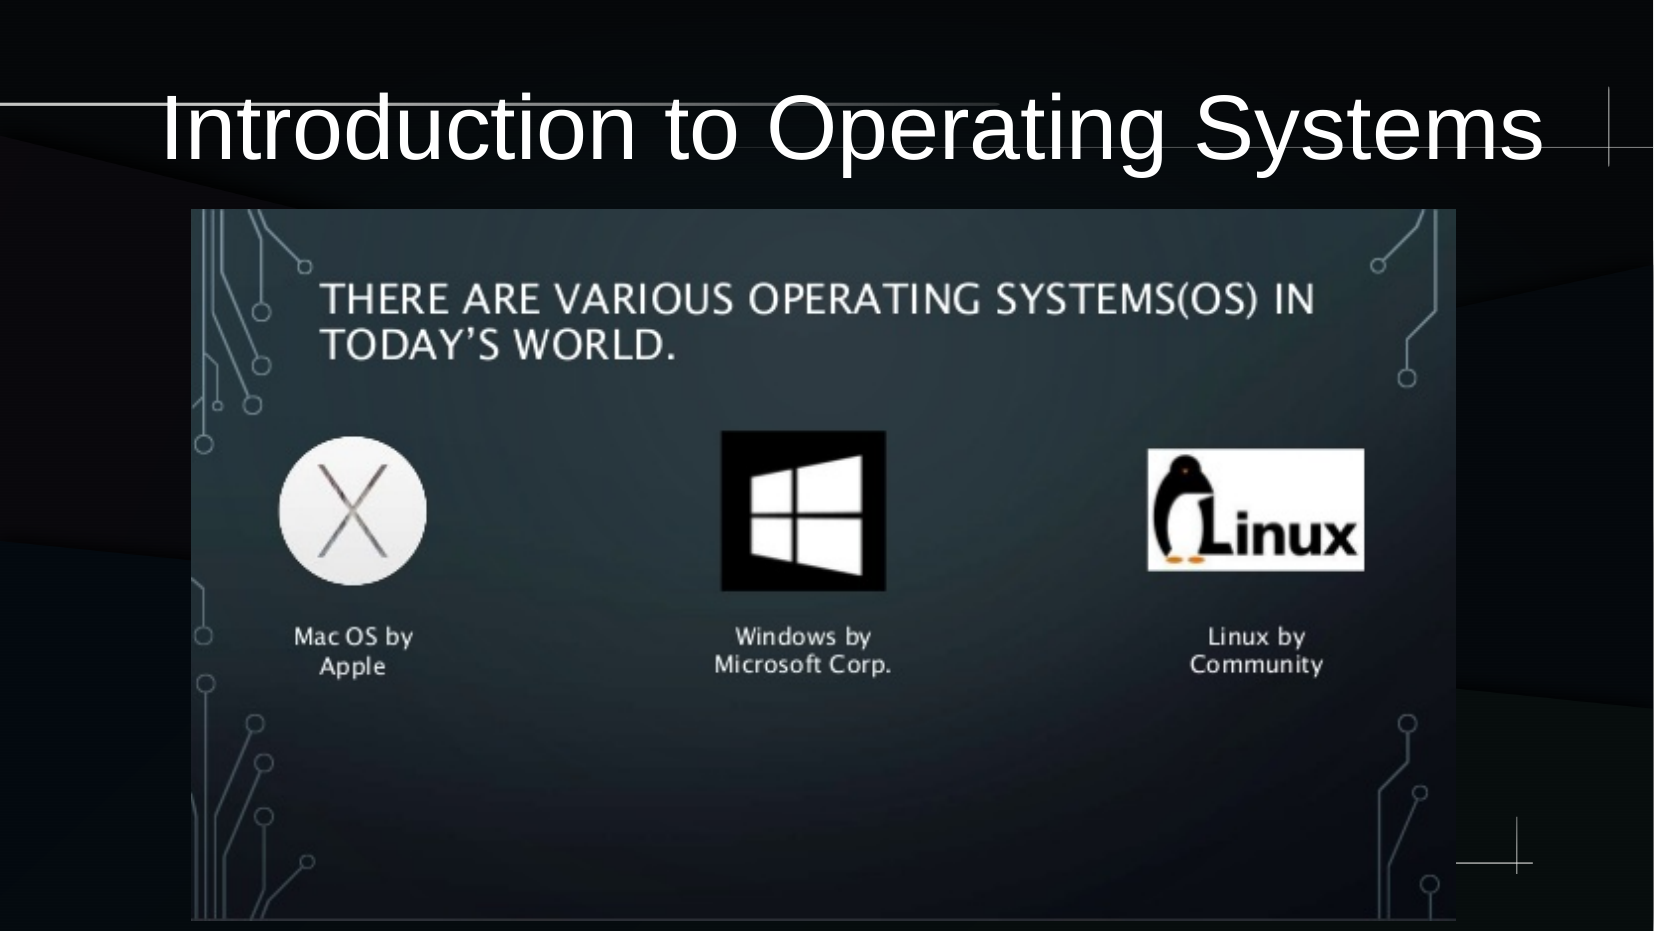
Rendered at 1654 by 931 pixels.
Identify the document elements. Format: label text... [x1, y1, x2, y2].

picture [0, 0, 1654, 931]
title Introduction to Operating Systems [160, 75, 1654, 182]
